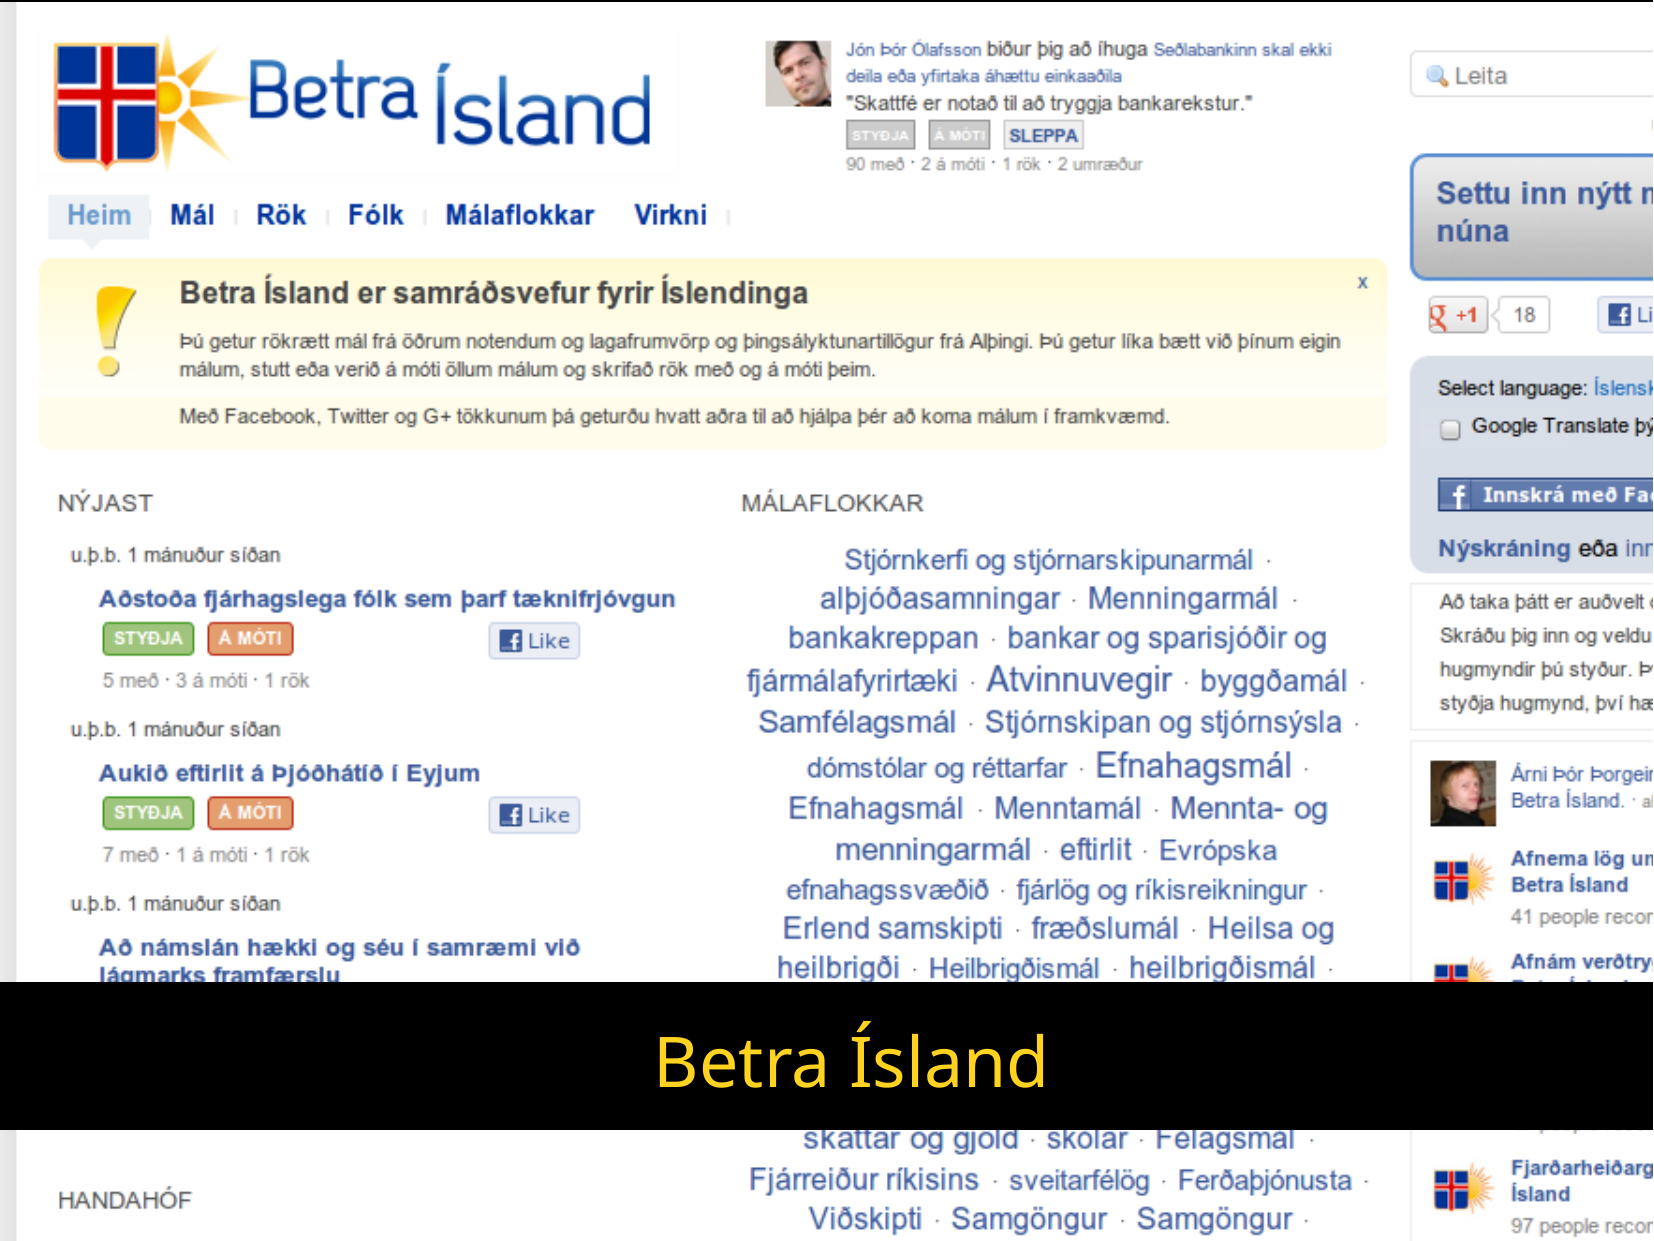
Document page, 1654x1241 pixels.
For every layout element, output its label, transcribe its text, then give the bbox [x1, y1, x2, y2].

picture [0, 1130, 1653, 1241]
text_box [0, 982, 1653, 1130]
list Betra Ísland [83, 1012, 1572, 1110]
picture [0, 2, 1653, 982]
